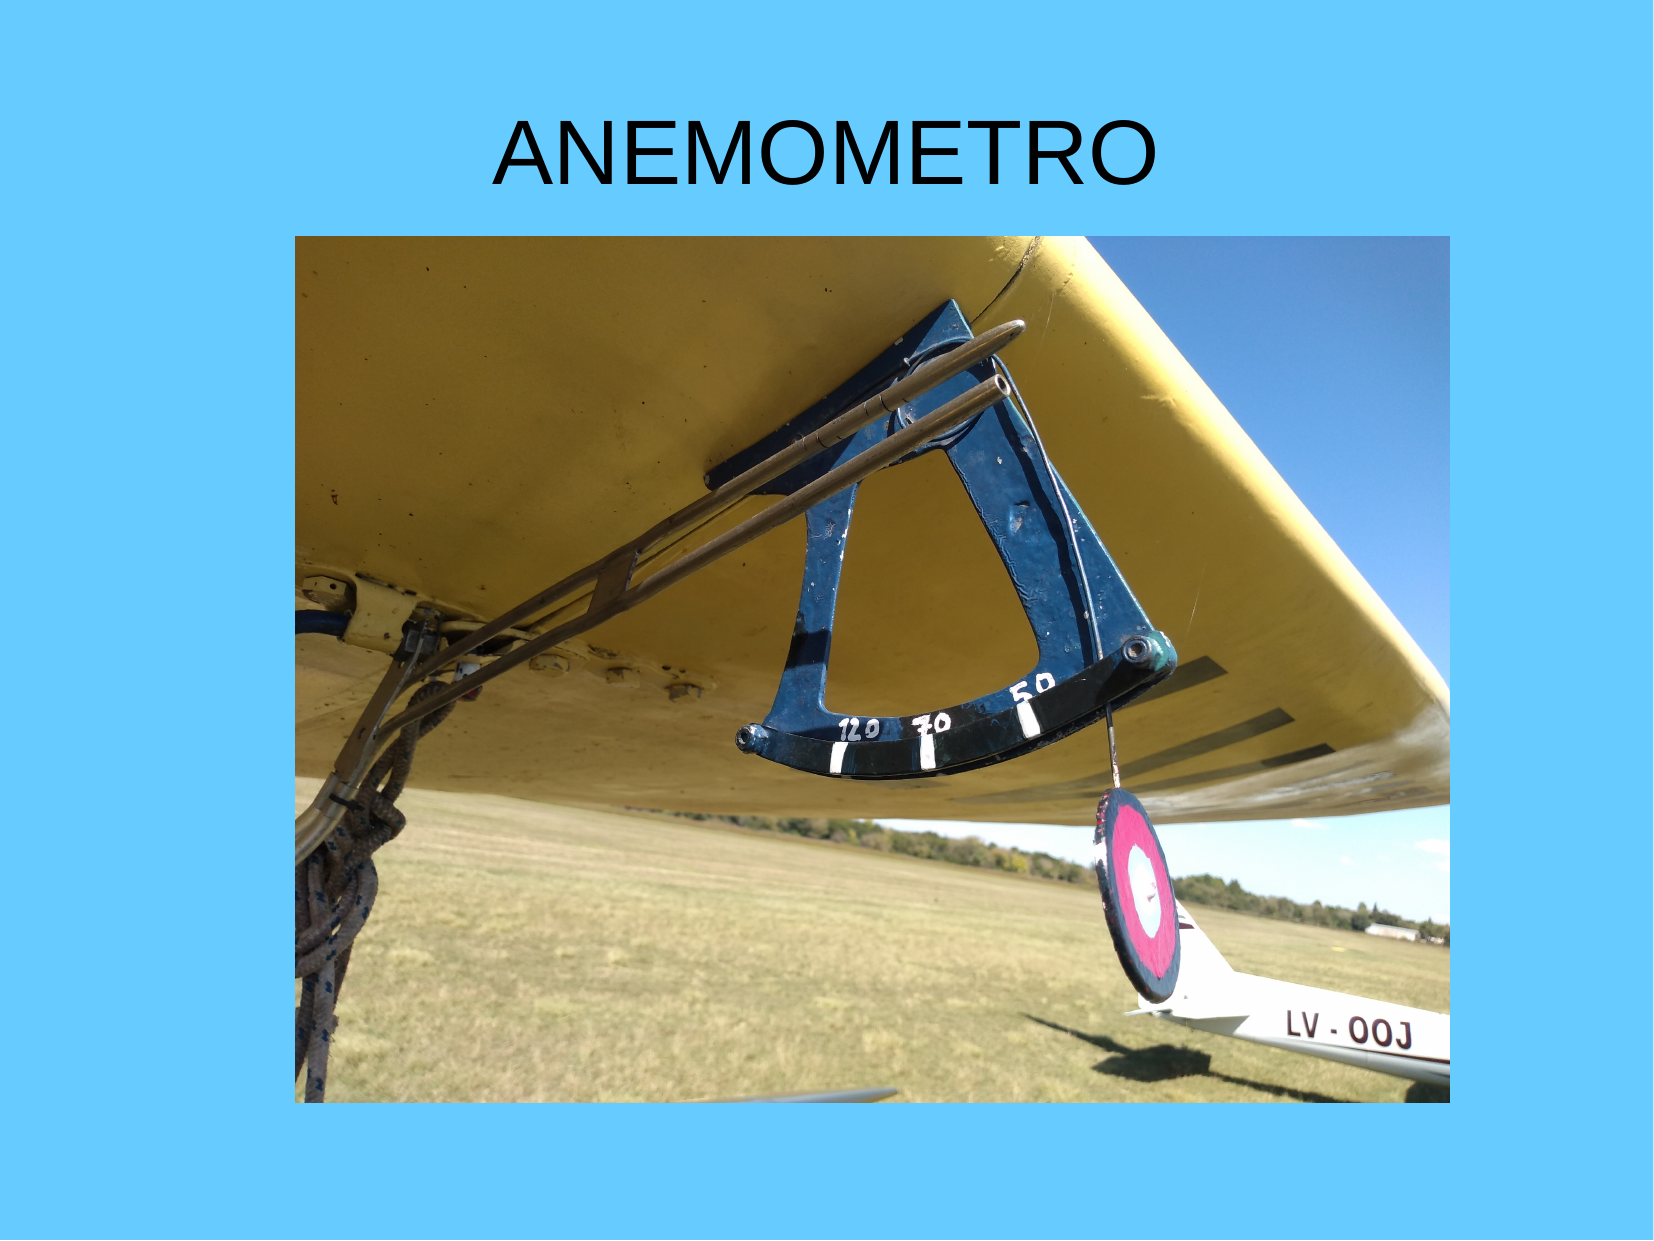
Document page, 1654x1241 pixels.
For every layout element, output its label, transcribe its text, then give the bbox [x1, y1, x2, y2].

picture [295, 236, 1450, 1103]
title ANEMOMETRO [82, 49, 1571, 257]
